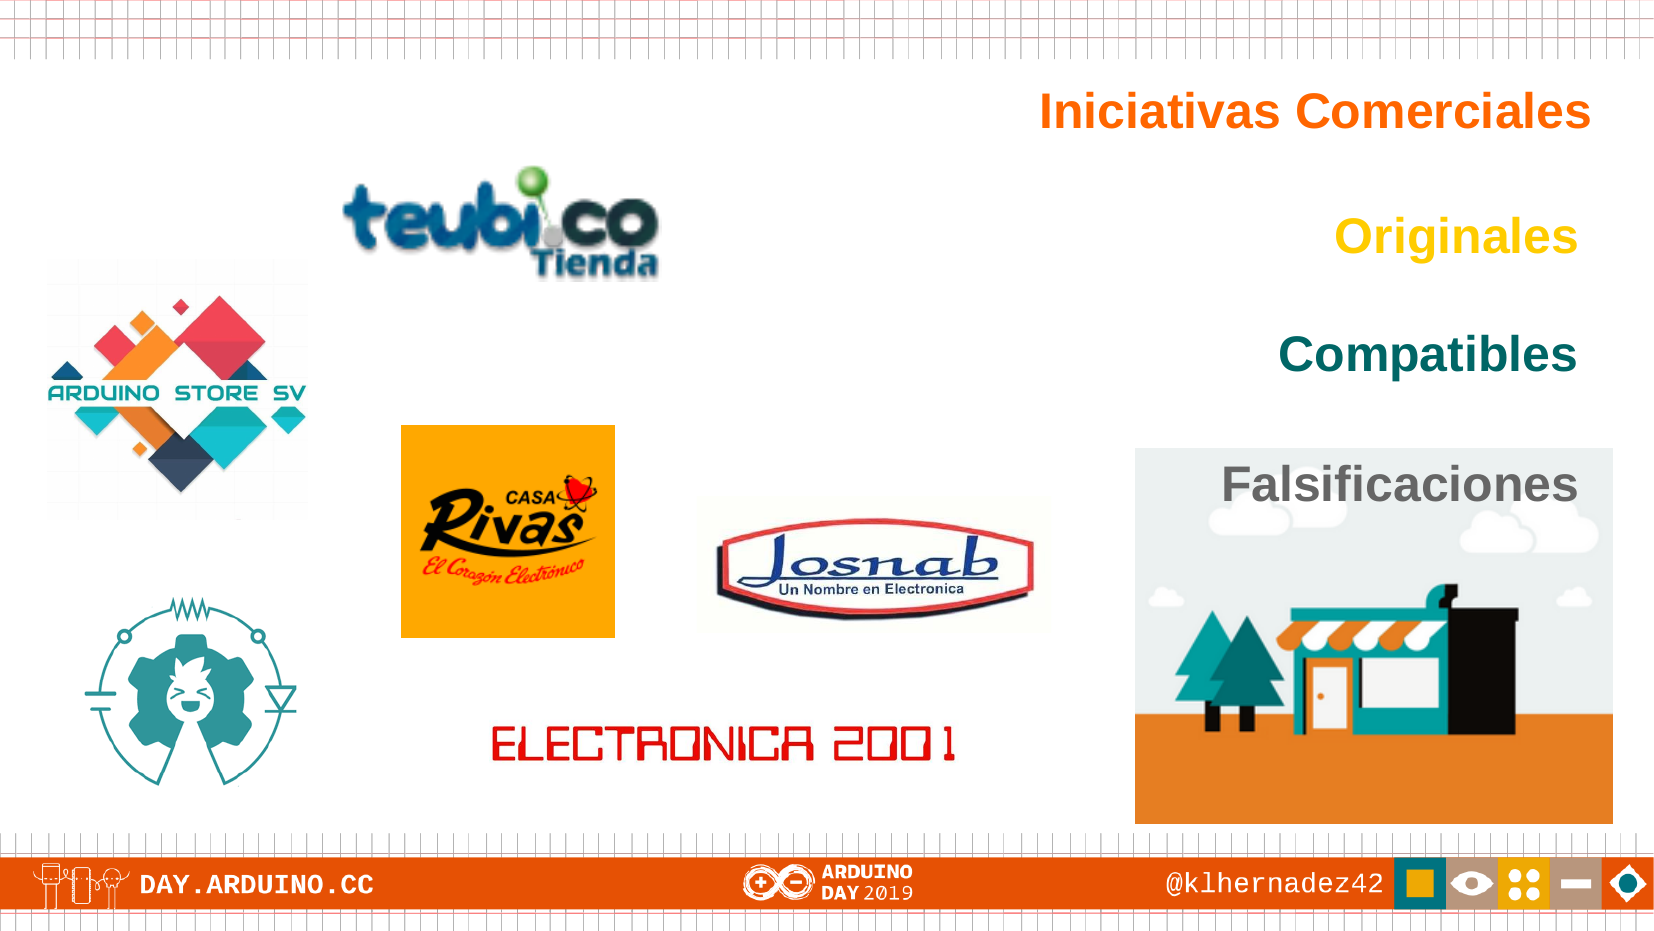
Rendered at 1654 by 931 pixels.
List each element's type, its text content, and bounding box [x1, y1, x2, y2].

text_box Iniciativas Comerciales [1024, 75, 1608, 147]
text_box Falsificaciones [1206, 448, 1595, 520]
text_box Originales [1320, 201, 1595, 272]
text_box Compatibles [1263, 318, 1594, 390]
picture [0, 0, 1654, 931]
